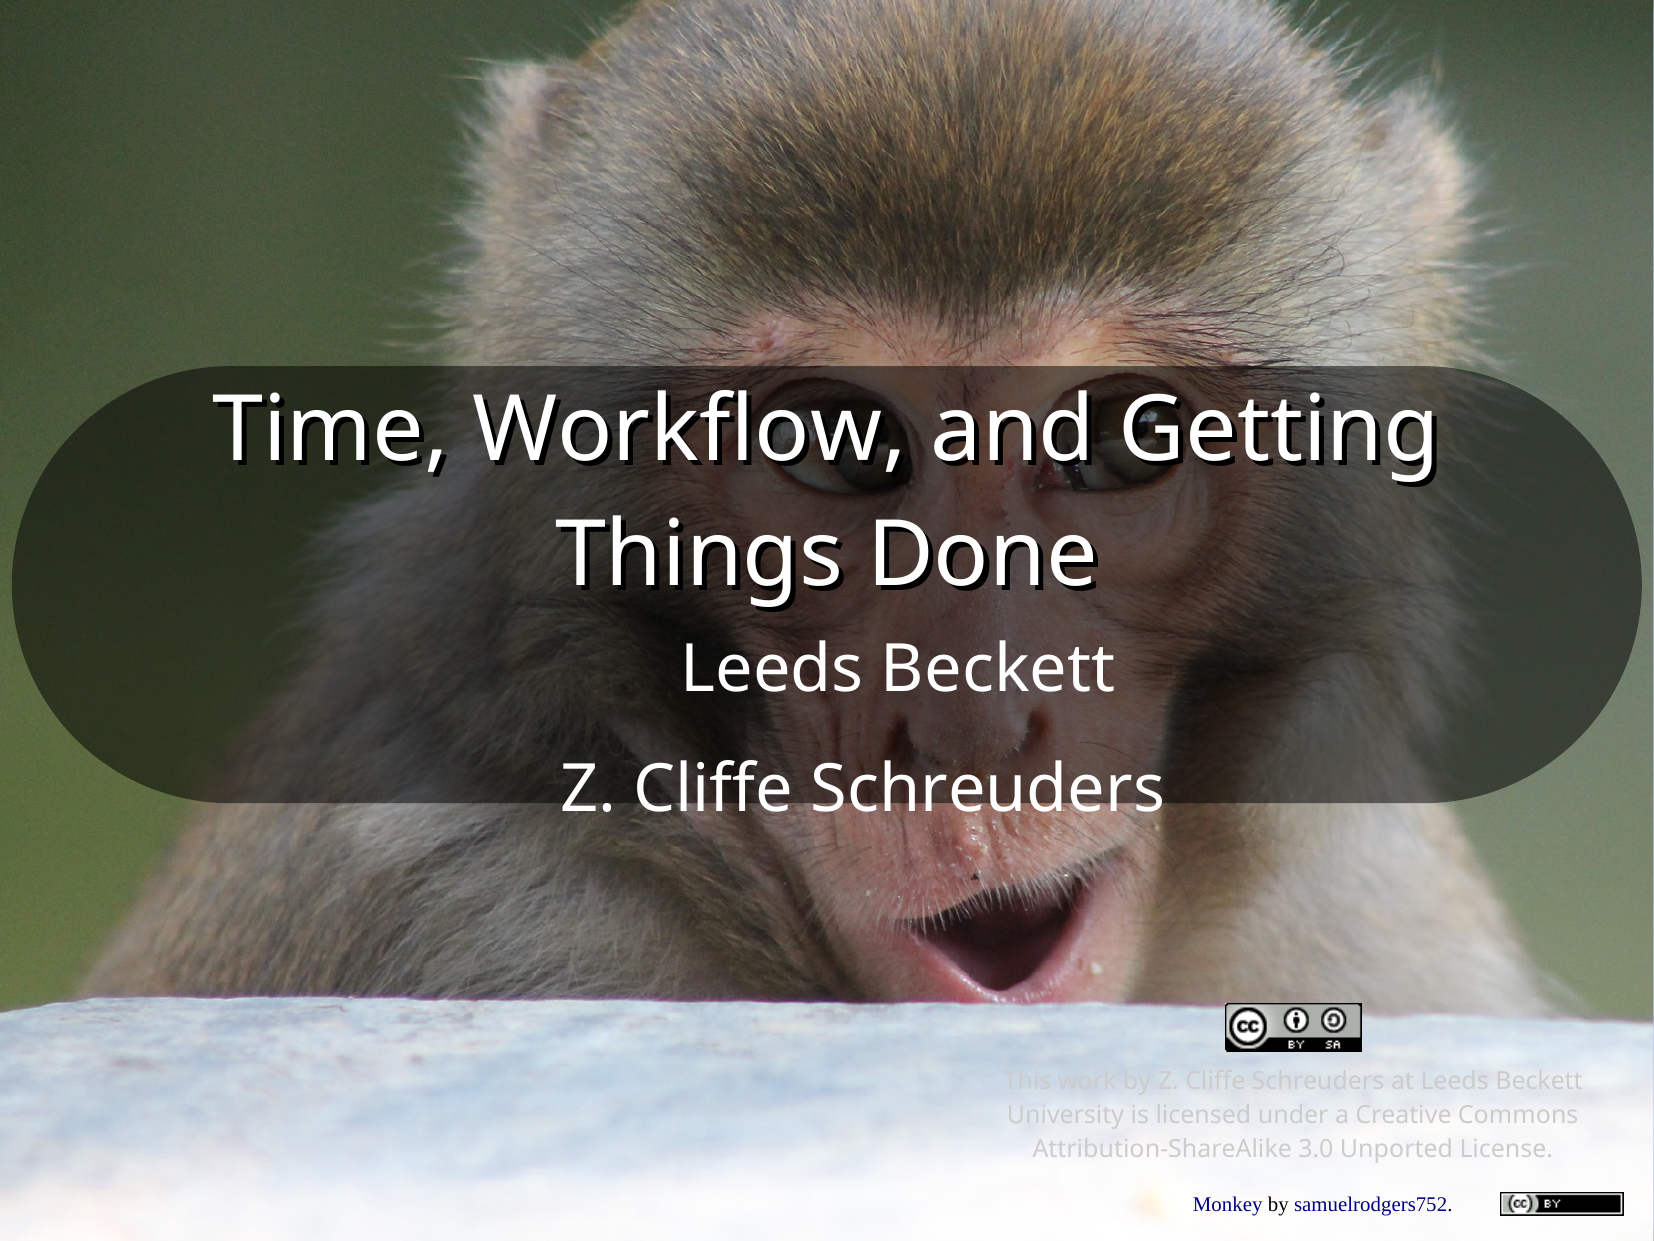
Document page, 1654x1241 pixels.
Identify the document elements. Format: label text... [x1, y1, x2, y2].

text_box Monkey by samuelrodgers752. [1192, 1192, 1470, 1217]
list Leeds Beckett Z. Cliffe Schreuders [121, 620, 1534, 1127]
text_box This work by Z. Cliffe Schreuders at Leeds Beckett University is licensed under a Creative Commons Attribution-ShareAlike 3.0 Unported License. [992, 1062, 1595, 1181]
text_box [153, 366, 1500, 380]
text_box [11, 395, 1642, 774]
picture [0, 0, 1654, 1241]
title Time, Workflow, and Getting Things Done [120, 380, 1533, 595]
